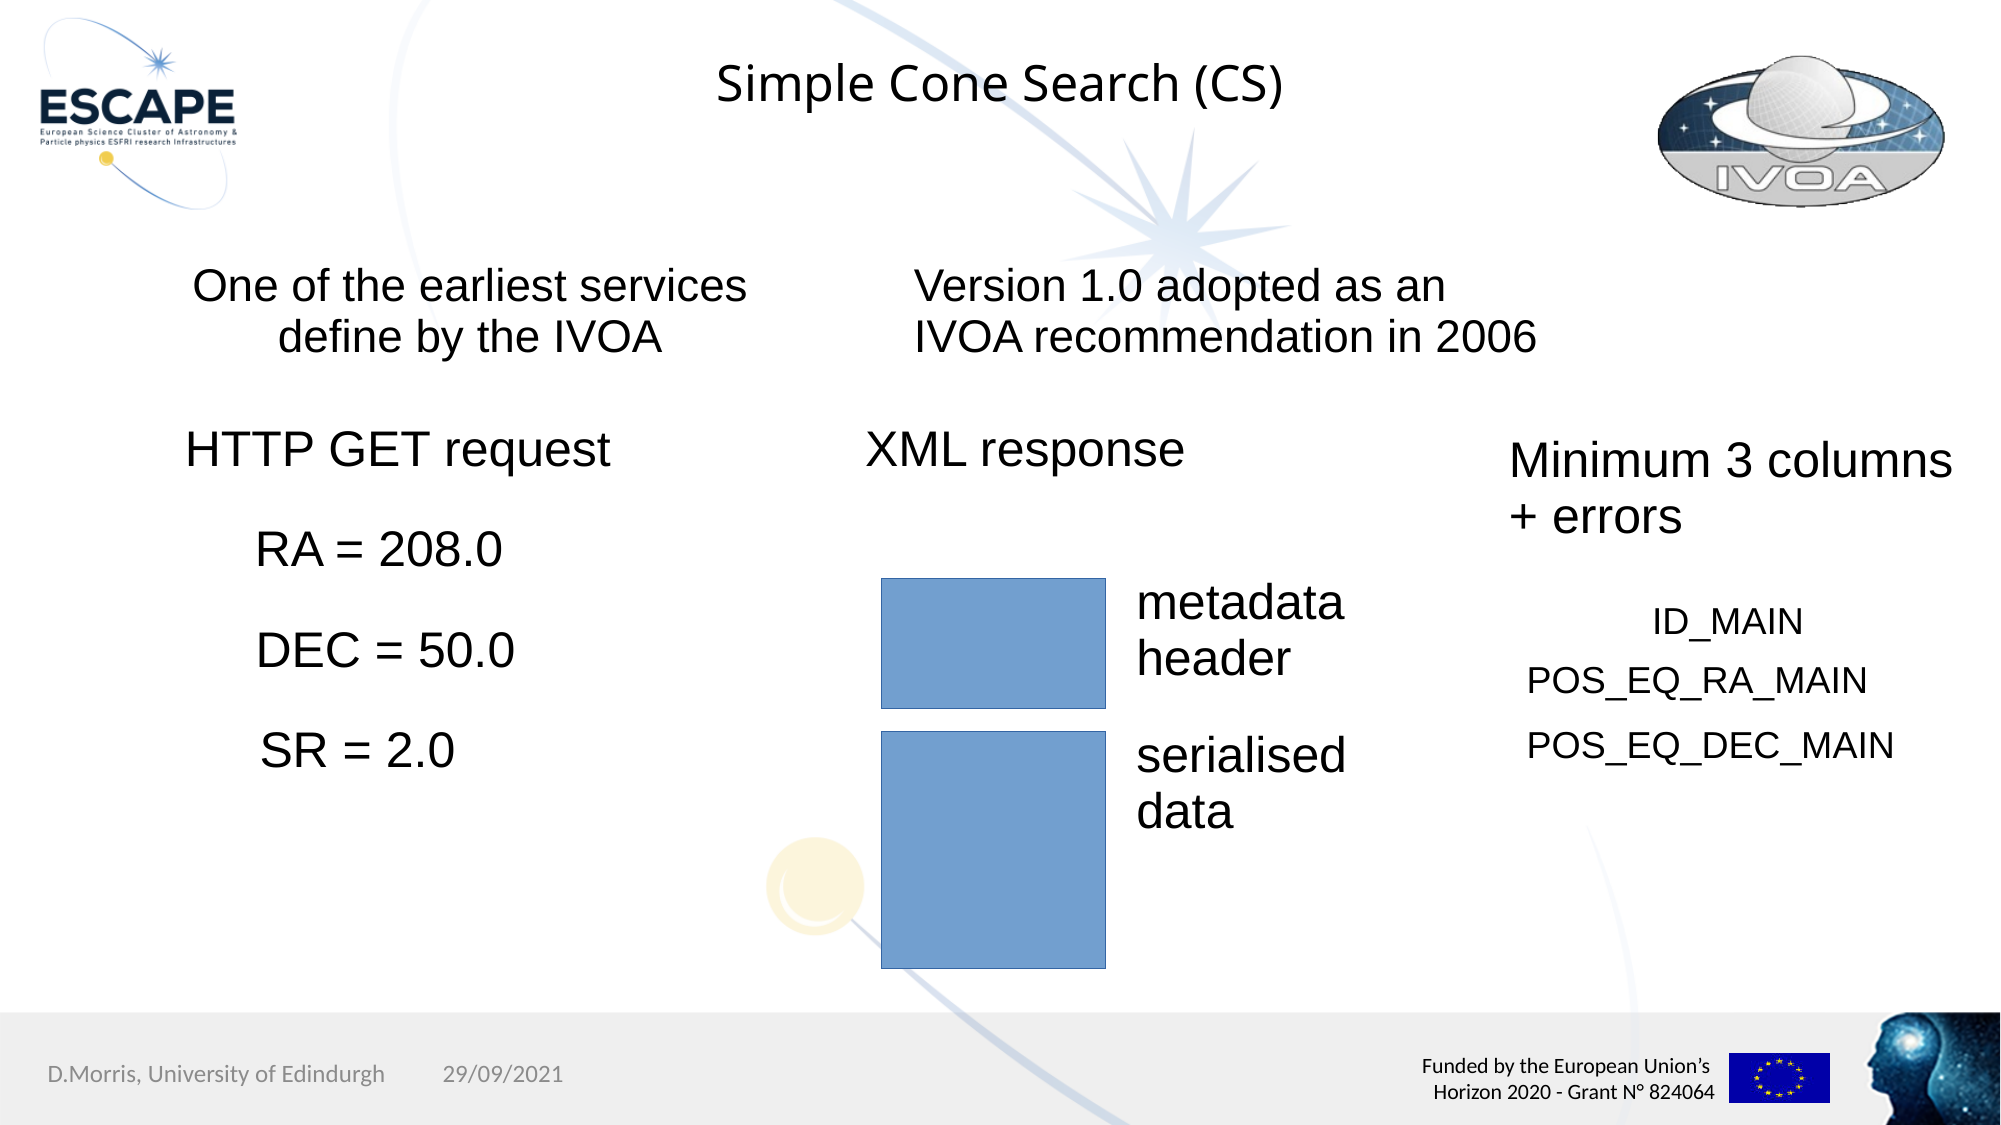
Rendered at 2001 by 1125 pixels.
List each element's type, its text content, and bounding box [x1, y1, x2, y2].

text_box serialised data [1121, 720, 1472, 847]
text_box [881, 731, 1106, 969]
text_box HTTP GET request [170, 413, 626, 484]
text_box [881, 578, 1106, 709]
text_box XML response [850, 413, 1201, 484]
slide_number 29/09/2021 [427, 1042, 684, 1103]
text_box One of the earliest services define by the IVOA [177, 252, 816, 370]
footer D.Morris, University of Edindurgh [32, 1042, 414, 1103]
picture [0, 0, 2001, 1125]
text_box Minimum 3 columns + errors [1494, 425, 1969, 552]
text_box Version 1.0 adopted as an IVOA recommendation in 2006 [899, 252, 1553, 370]
text_box metadata header [1121, 566, 1472, 694]
text_box POS_EQ_DEC_MAIN [1511, 716, 1961, 774]
text_box RA = 208.0 [240, 514, 533, 585]
text_box SR = 2.0 [244, 714, 471, 786]
text_box POS_EQ_RA_MAIN [1511, 651, 1961, 709]
title Simple Cone Search (CS) [481, 11, 1519, 150]
text_box ID_MAIN [1637, 592, 1819, 650]
text_box DEC = 50.0 [240, 614, 545, 686]
